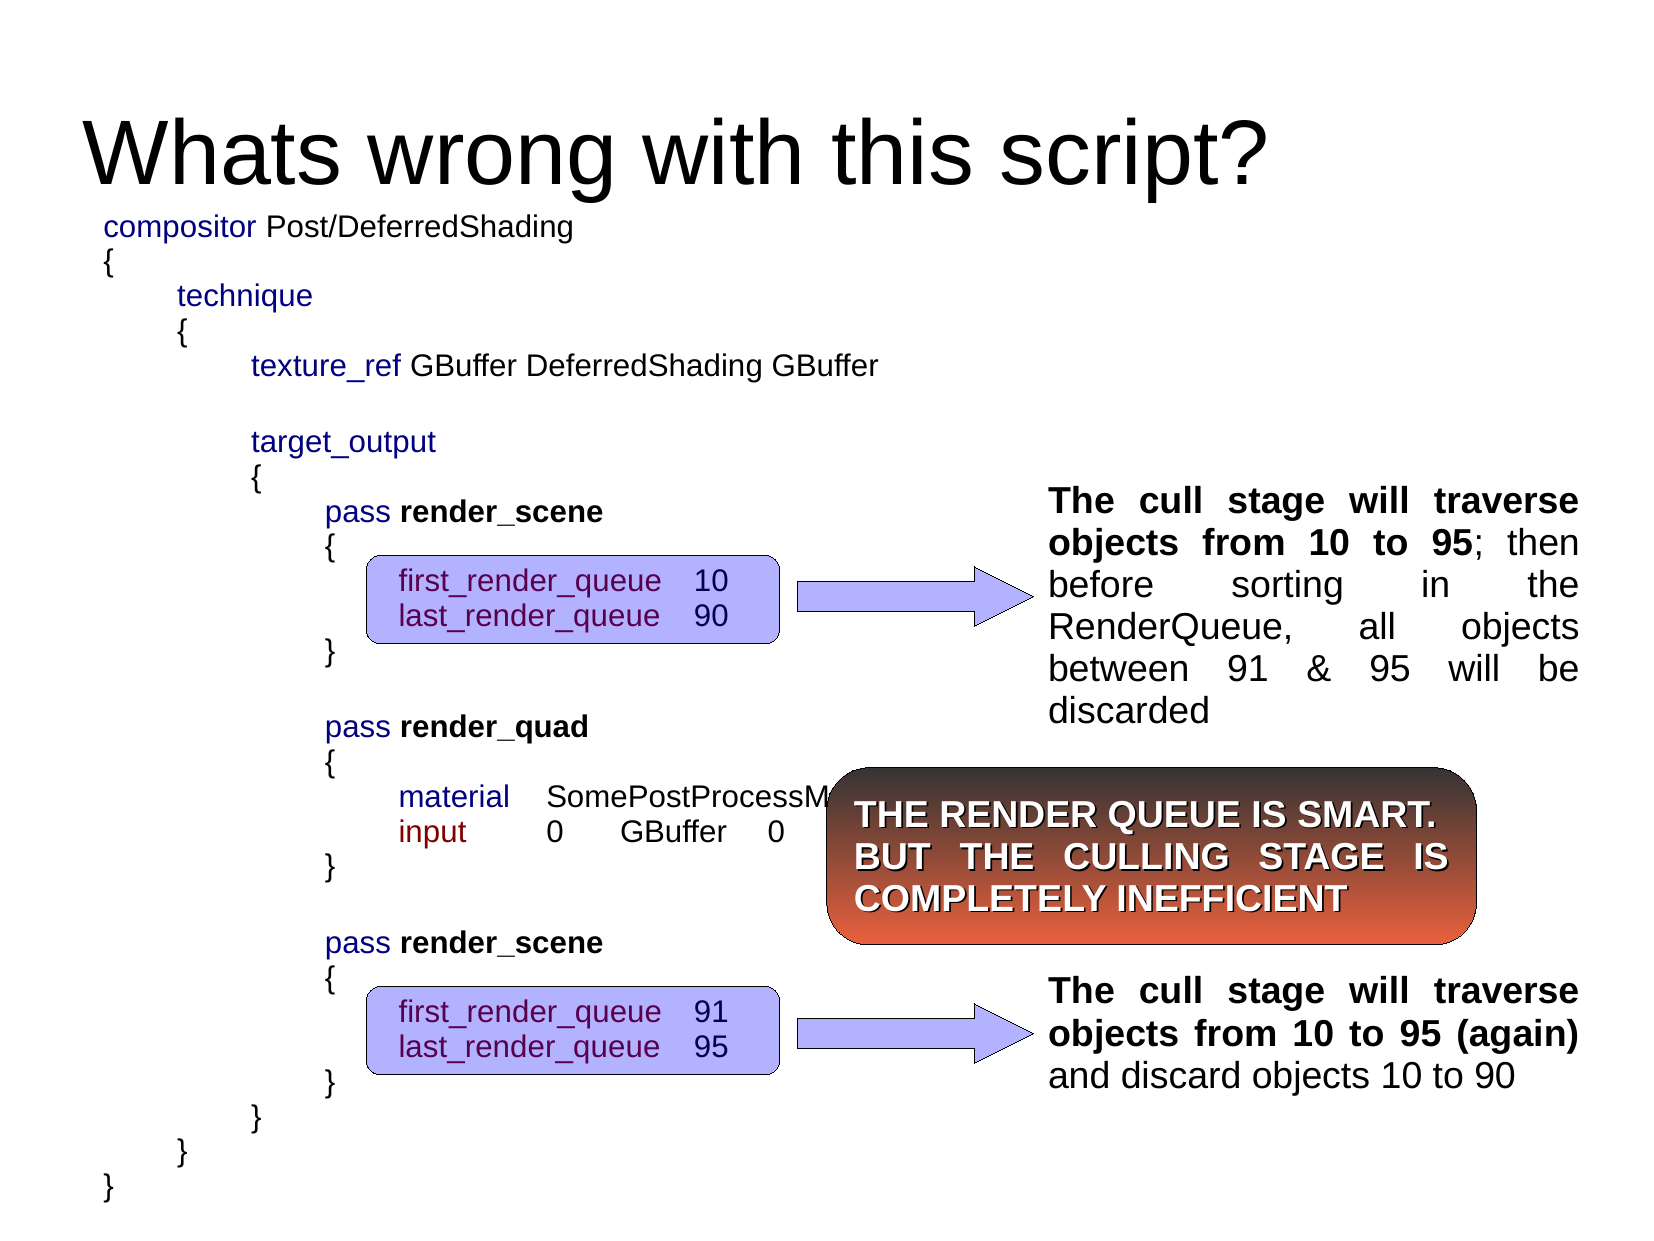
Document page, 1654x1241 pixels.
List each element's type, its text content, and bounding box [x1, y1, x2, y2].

text_box compositor Post/DeferredShading { technique { texture_ref GBuffer DeferredShading GBuffer target_output { pass render_scene { first_render_queue 10 last_render_queue 90 } pass render_quad { material SomePostProcessMaterial input 0 GBuffer 0 } pass render_scene { first_render_queue 91 last_render_queue 95 } } } } [88, 201, 1016, 1215]
text_box [797, 566, 1033, 627]
title Whats wrong with this script? [82, 49, 1571, 257]
text_box [366, 555, 780, 644]
text_box The cull stage will traverse objects from 10 to 95; then before sorting in the RenderQueue, all objects between 91 & 95 will be discarded [1033, 472, 1595, 742]
text_box [366, 986, 780, 1075]
text_box The cull stage will traverse objects from 10 to 95 (again) and discard objects 10 to 90 [1033, 962, 1595, 1106]
text_box [797, 1003, 1033, 1064]
text_box THE RENDER QUEUE IS SMART. BUT THE CULLING STAGE IS COMPLETELY INEFFICIENT [826, 767, 1477, 945]
